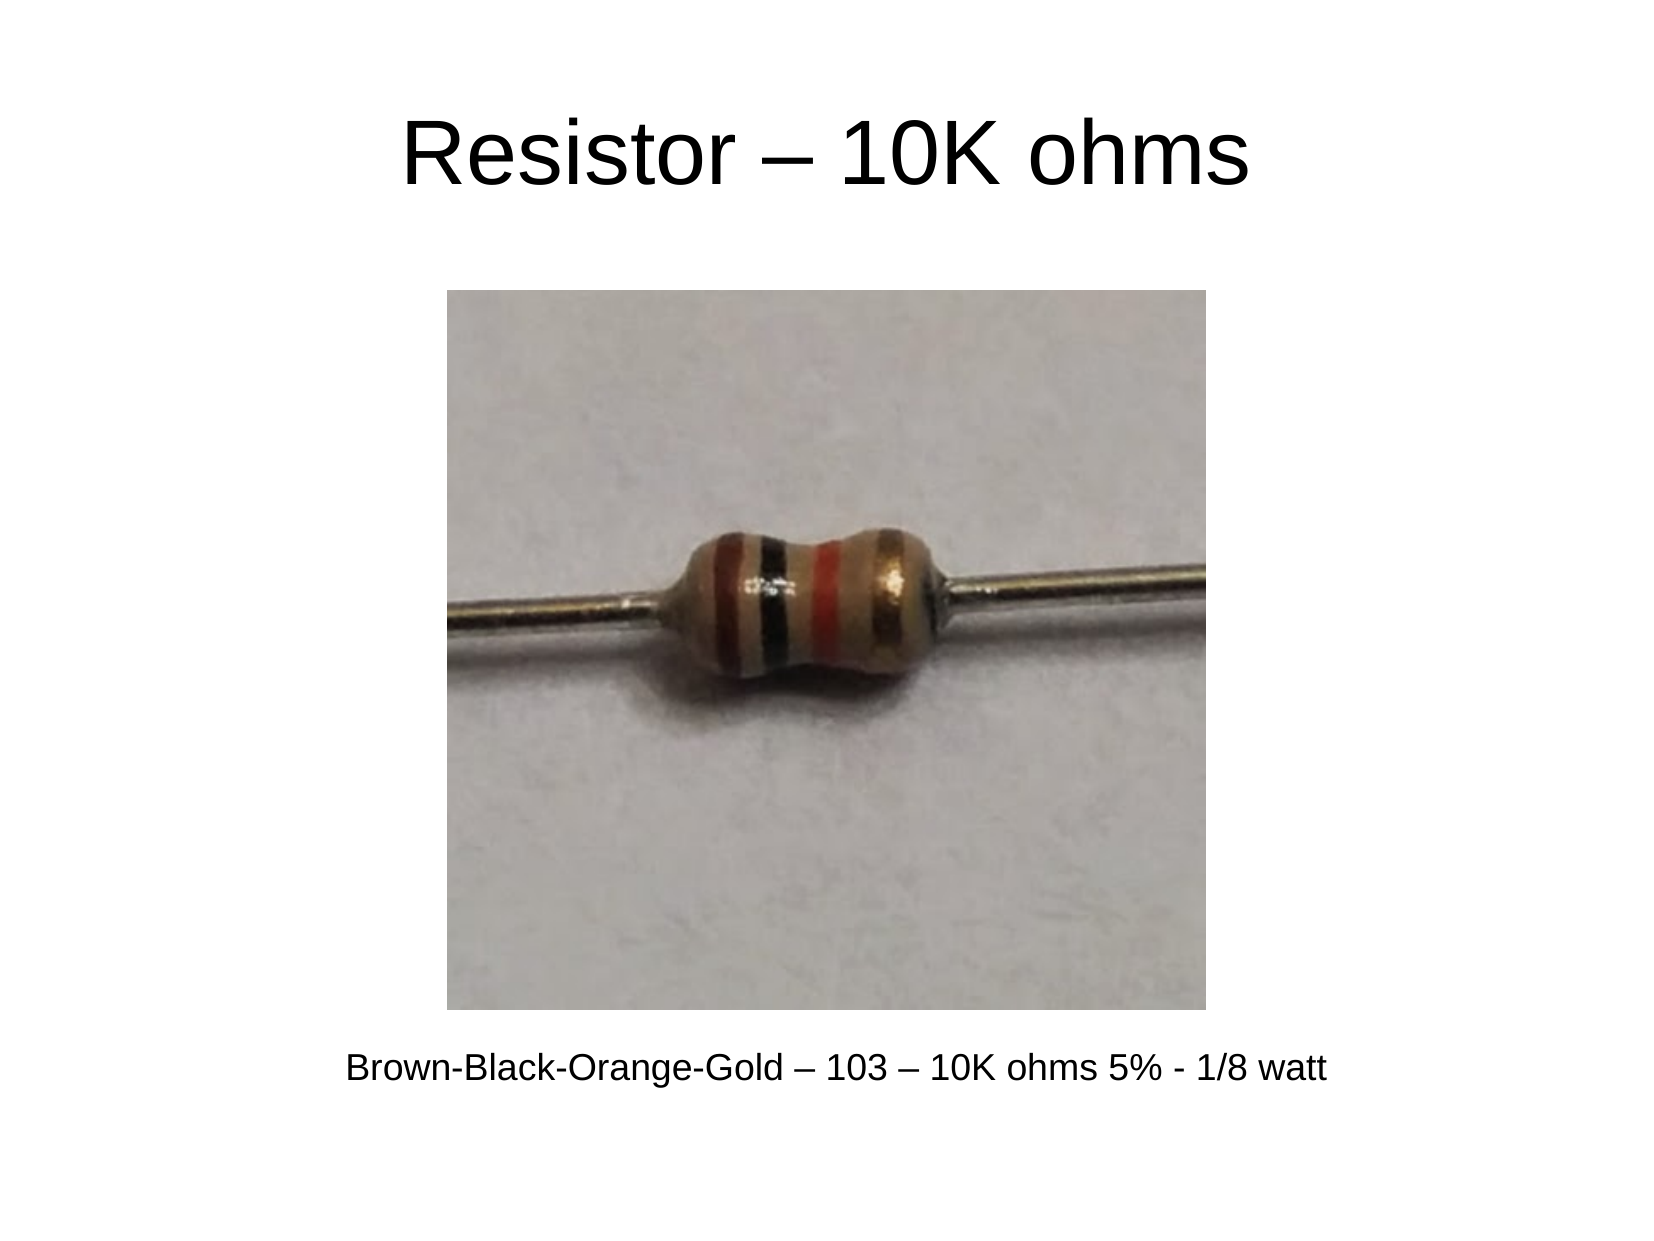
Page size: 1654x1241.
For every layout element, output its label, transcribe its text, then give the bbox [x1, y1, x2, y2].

text_box Brown-Black-Orange-Gold – 103 – 10K ohms 5% - 1/8 watt [330, 1039, 1343, 1097]
picture [447, 290, 1206, 1010]
title Resistor – 10K ohms [82, 49, 1571, 257]
